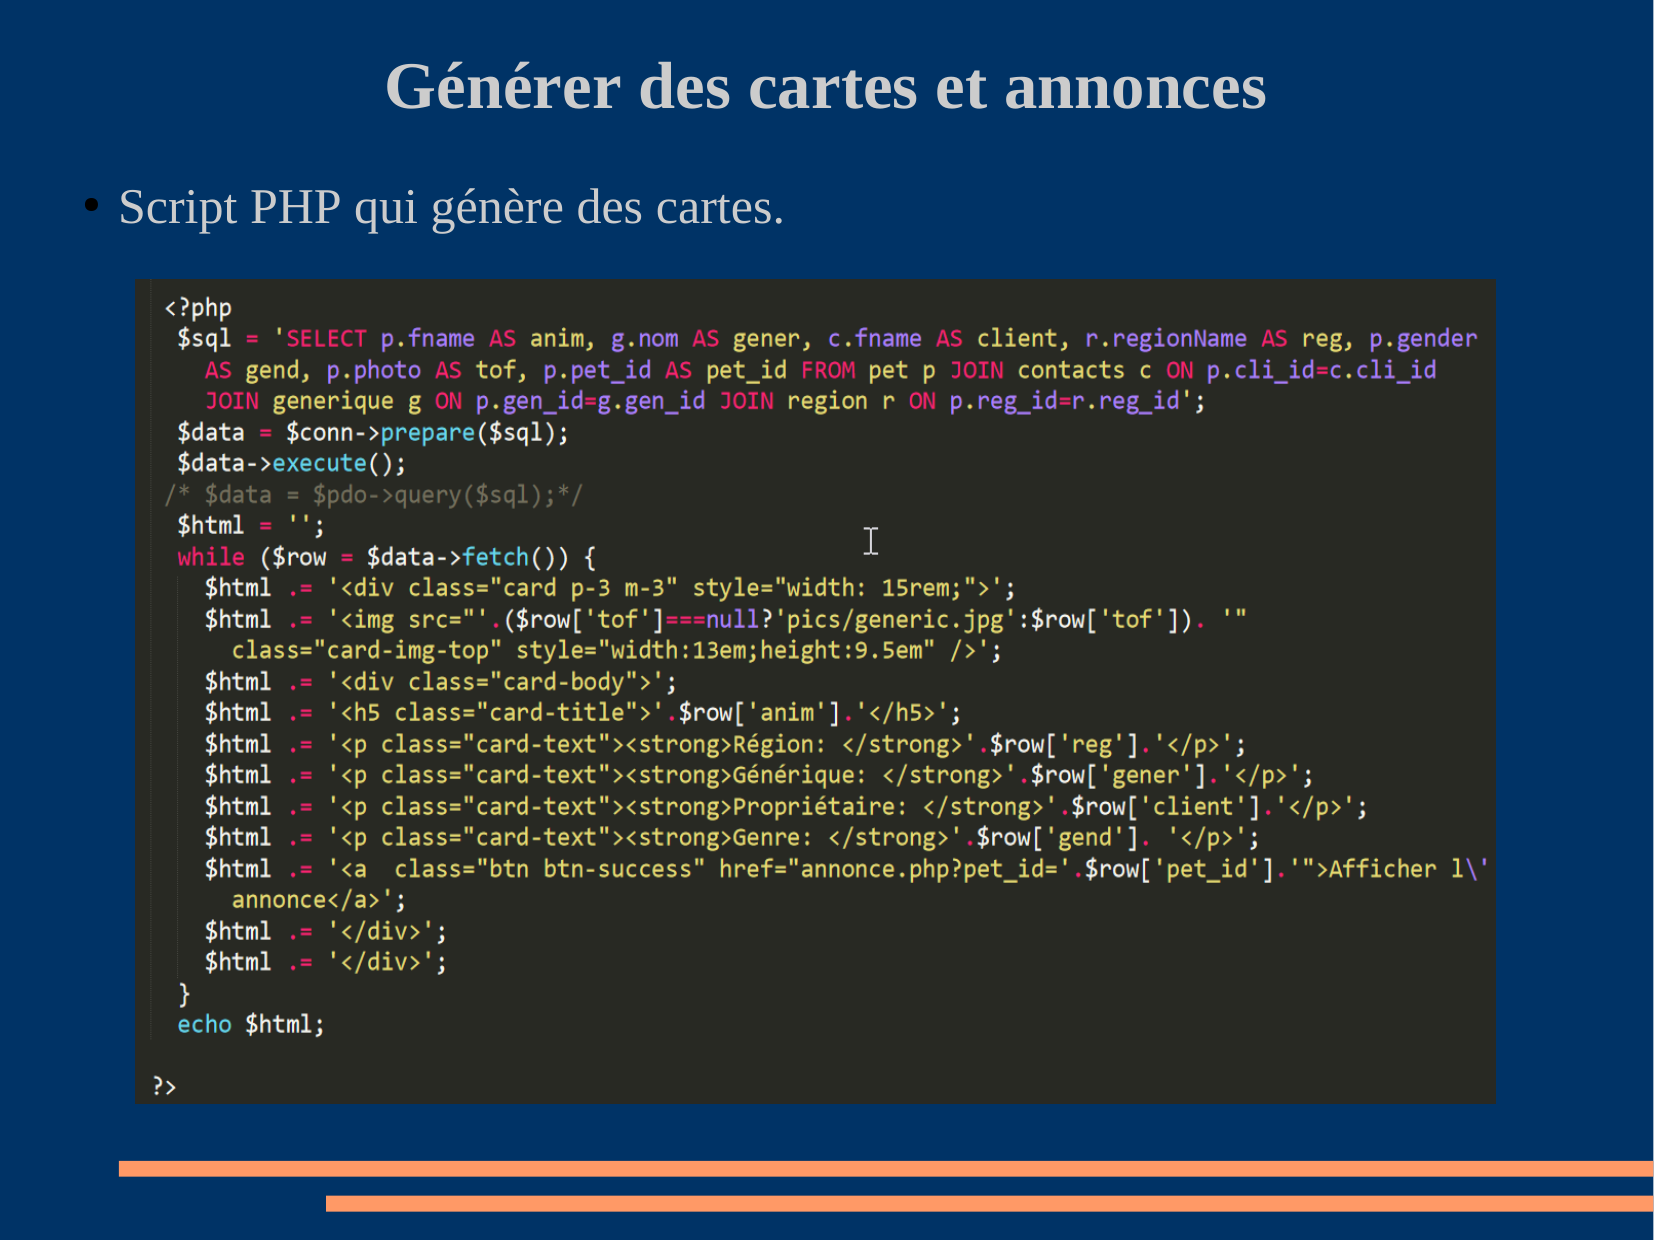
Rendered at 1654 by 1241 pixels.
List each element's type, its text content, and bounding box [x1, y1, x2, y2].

subtitle Générer des cartes et annonces Script PHP qui génère des cartes. [82, 49, 1571, 1109]
